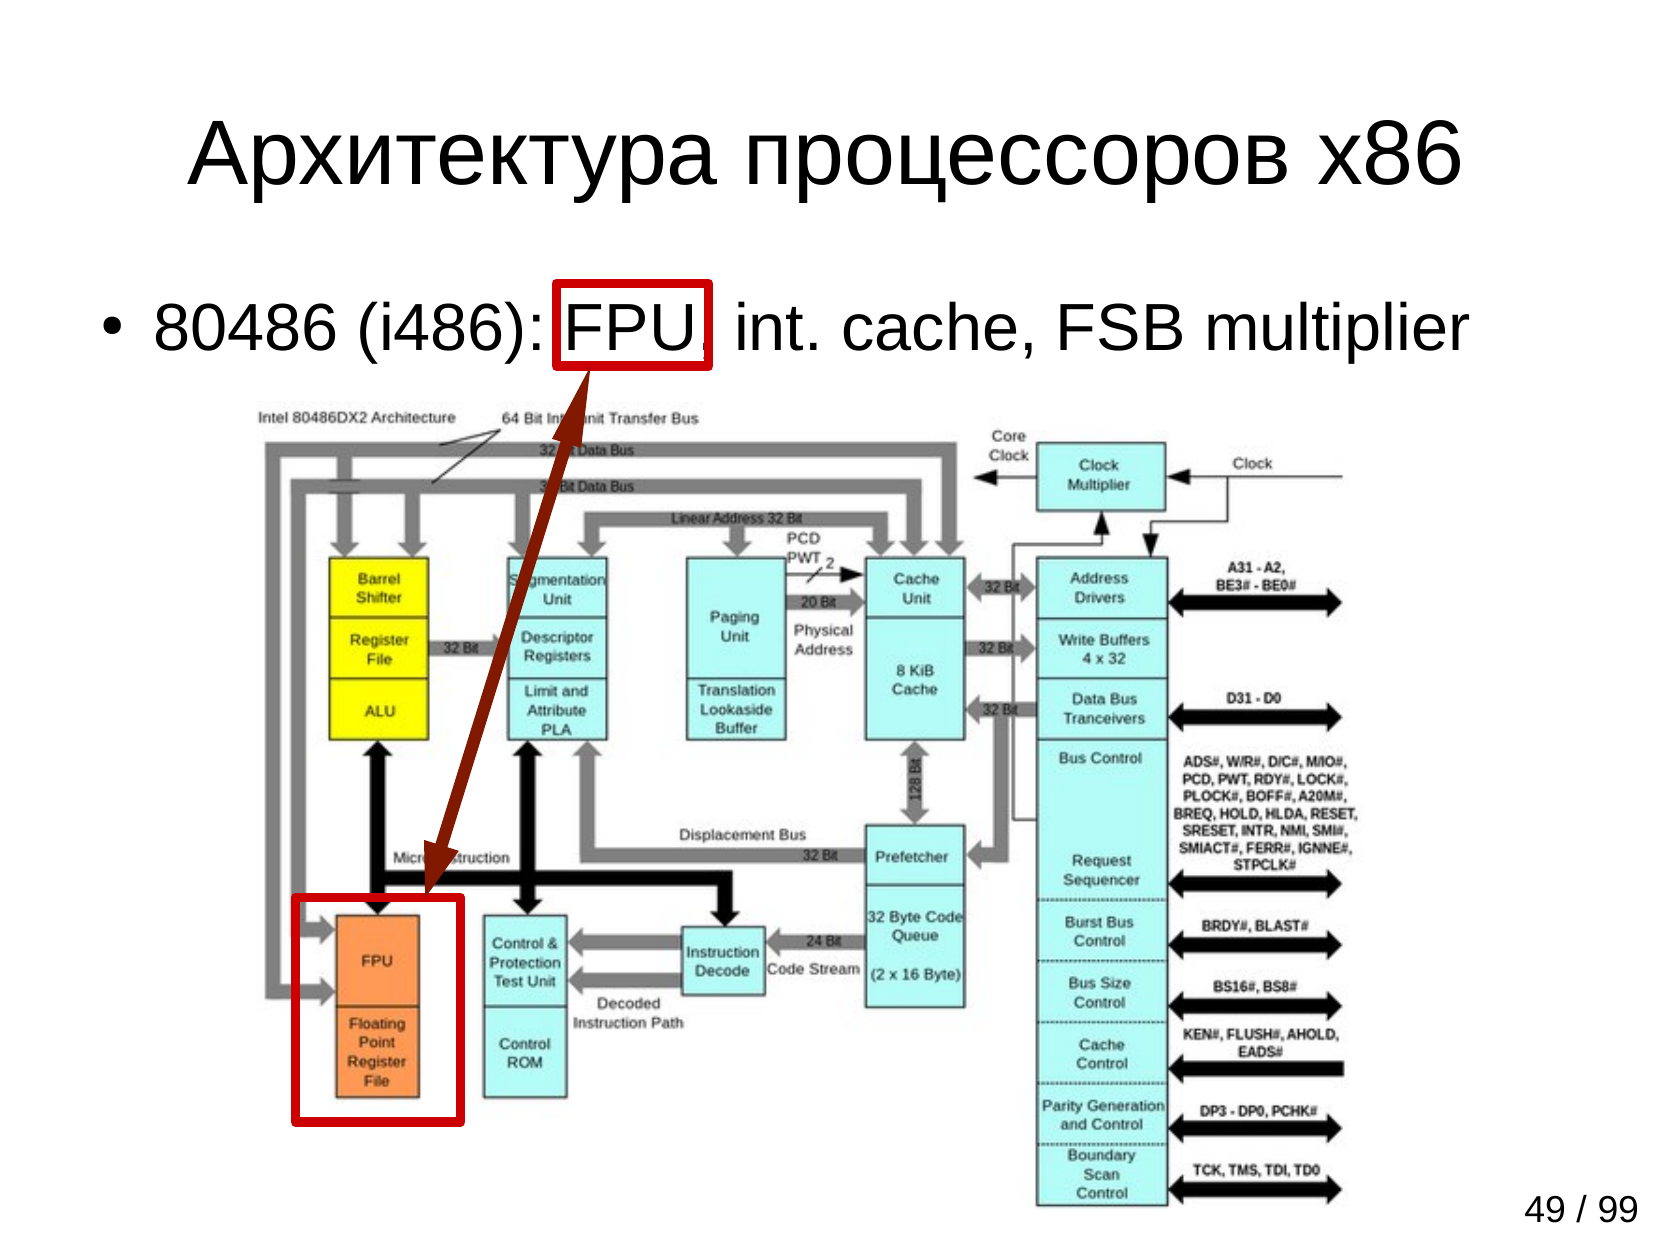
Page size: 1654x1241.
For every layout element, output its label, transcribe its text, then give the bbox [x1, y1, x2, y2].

list 80486 (i486): FPU, int. cache, FSB multiplier [561, 290, 704, 361]
text_box <number> / 99 [1380, 1181, 1654, 1238]
title Архитектура процессоров x86 [82, 49, 1571, 257]
picture [241, 401, 1371, 1218]
list 80486 (i486): FPU, int. cache, FSB multiplier [587, 290, 1571, 1010]
list 80486 (i486): FPU, int. cache, FSB multiplier [82, 290, 587, 1010]
picture [300, 902, 456, 1117]
